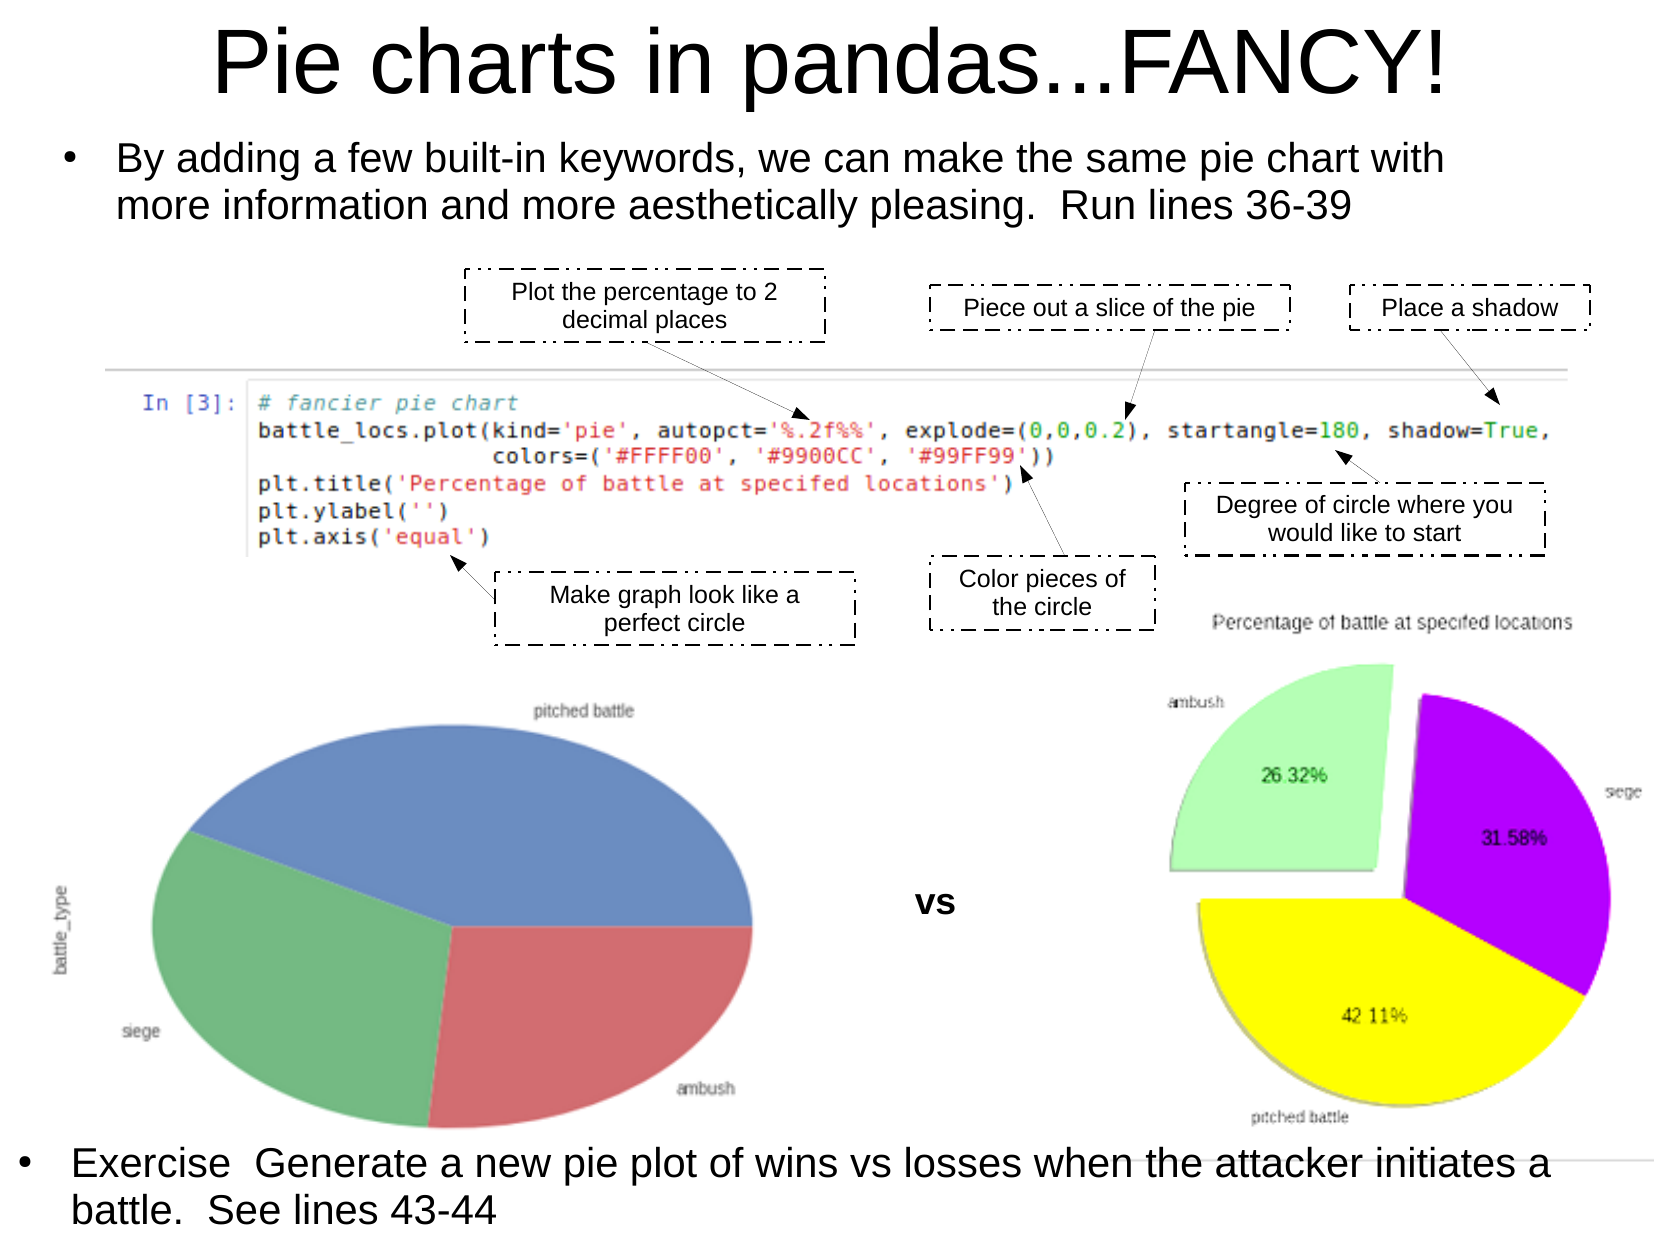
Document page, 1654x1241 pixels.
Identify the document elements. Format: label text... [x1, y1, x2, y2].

text_box vs [900, 873, 976, 931]
list Exercise Generate a new pie plot of wins vs losses when the attacker initiates a battle. See lines 43-44 [0, 1140, 1621, 1241]
text_box Make graph look like a perfect circle [495, 572, 856, 646]
list By adding a few built-in keywords, we can make the same pie chart with more information and more aesthetically pleasing. Run lines 36-39 [45, 135, 1534, 241]
text_box Degree of circle where you would like to start [1185, 482, 1546, 556]
picture [15, 660, 797, 1140]
title Pie charts in pandas...FANCY! [86, 0, 1576, 166]
picture [1110, 585, 1654, 1171]
text_box Plot the percentage to 2 decimal places [465, 268, 826, 342]
text_box Place a shadow [1350, 285, 1591, 331]
text_box Color pieces of the circle [930, 556, 1156, 631]
picture [105, 361, 1568, 557]
text_box Piece out a slice of the pie [930, 285, 1291, 330]
